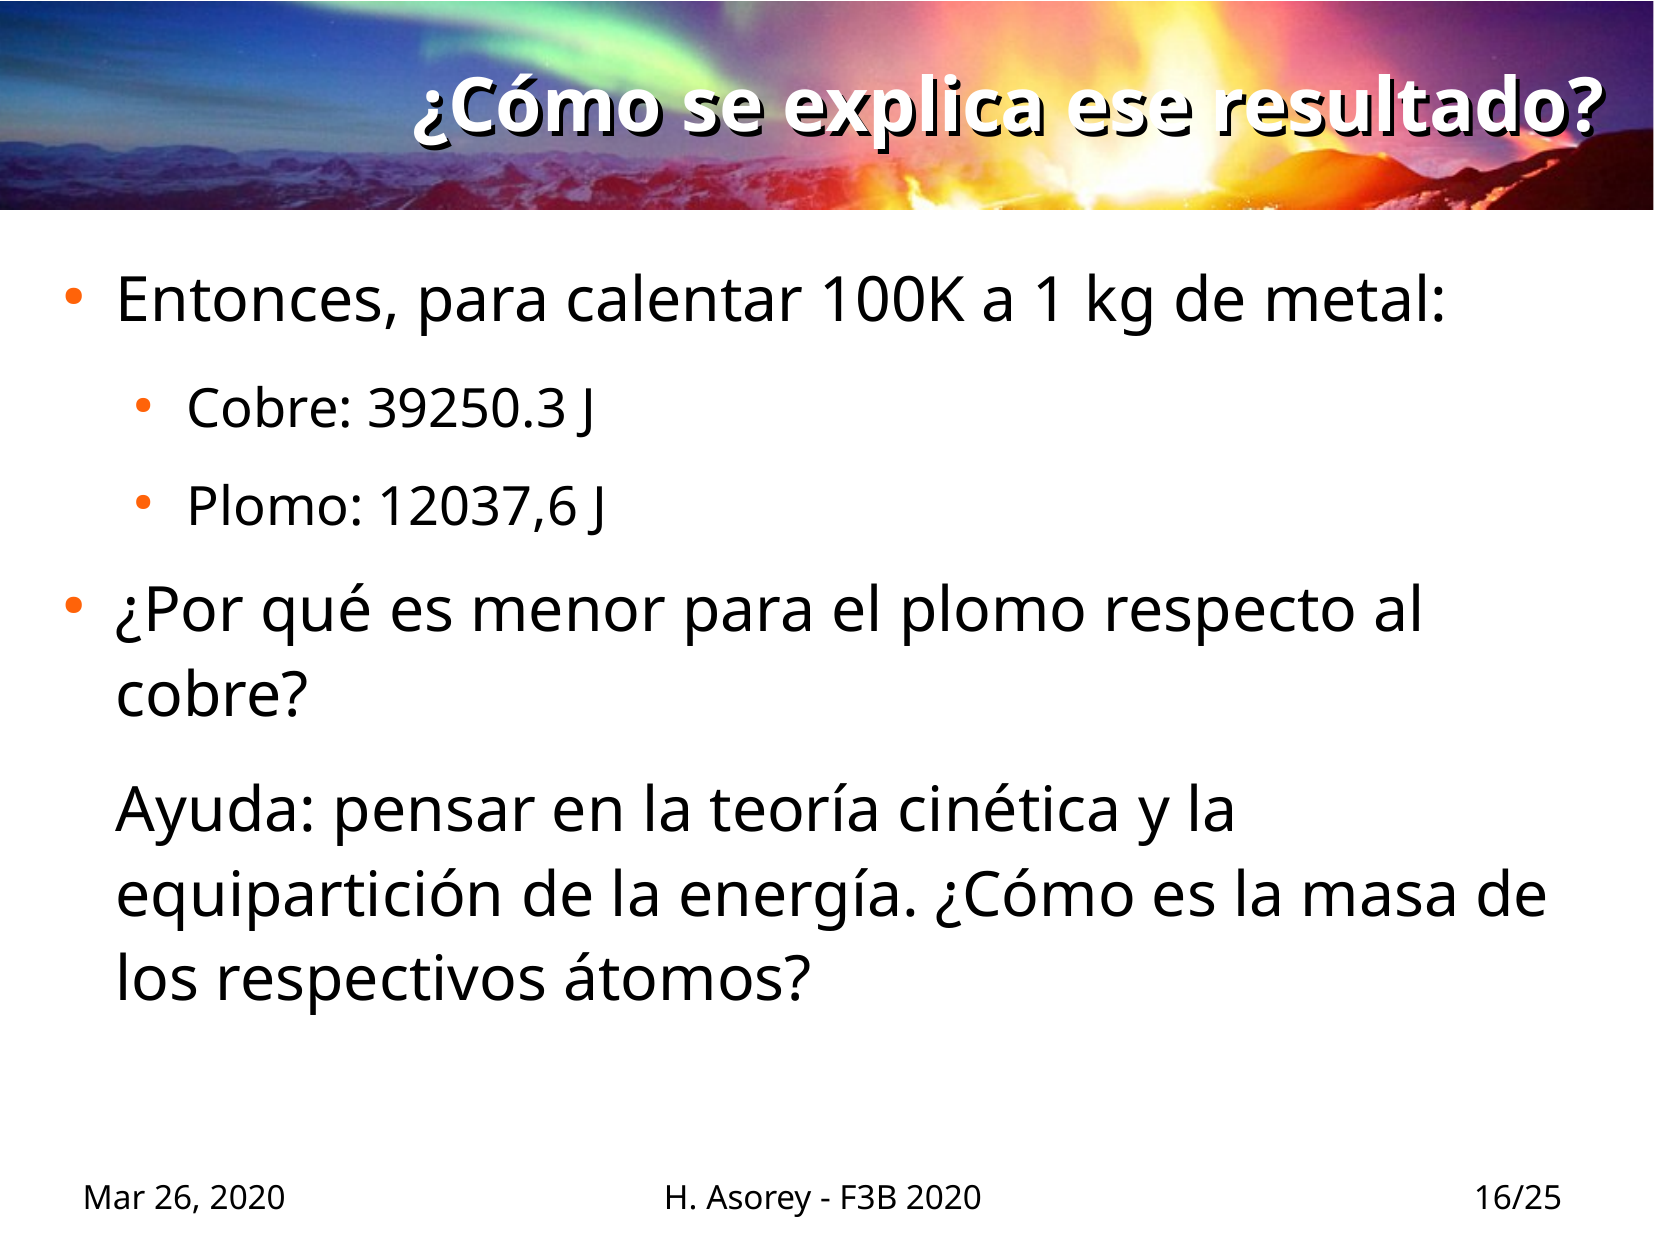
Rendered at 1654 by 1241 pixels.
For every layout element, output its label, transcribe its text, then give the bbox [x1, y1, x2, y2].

title ¿Cómo se explica ese resultado? [45, 15, 1606, 191]
list Entonces, para calentar 100K a 1 kg de metal: Cobre: 39250.3 J Plomo: 12037,6 J ¿Por qué es menor para el plomo respecto al cobre? Ayuda: pensar en la teoría cinética y la equipartición de la energía. ¿Cómo es la masa de los respectivos átomos? [45, 255, 1606, 1156]
picture [0, 1, 1654, 210]
